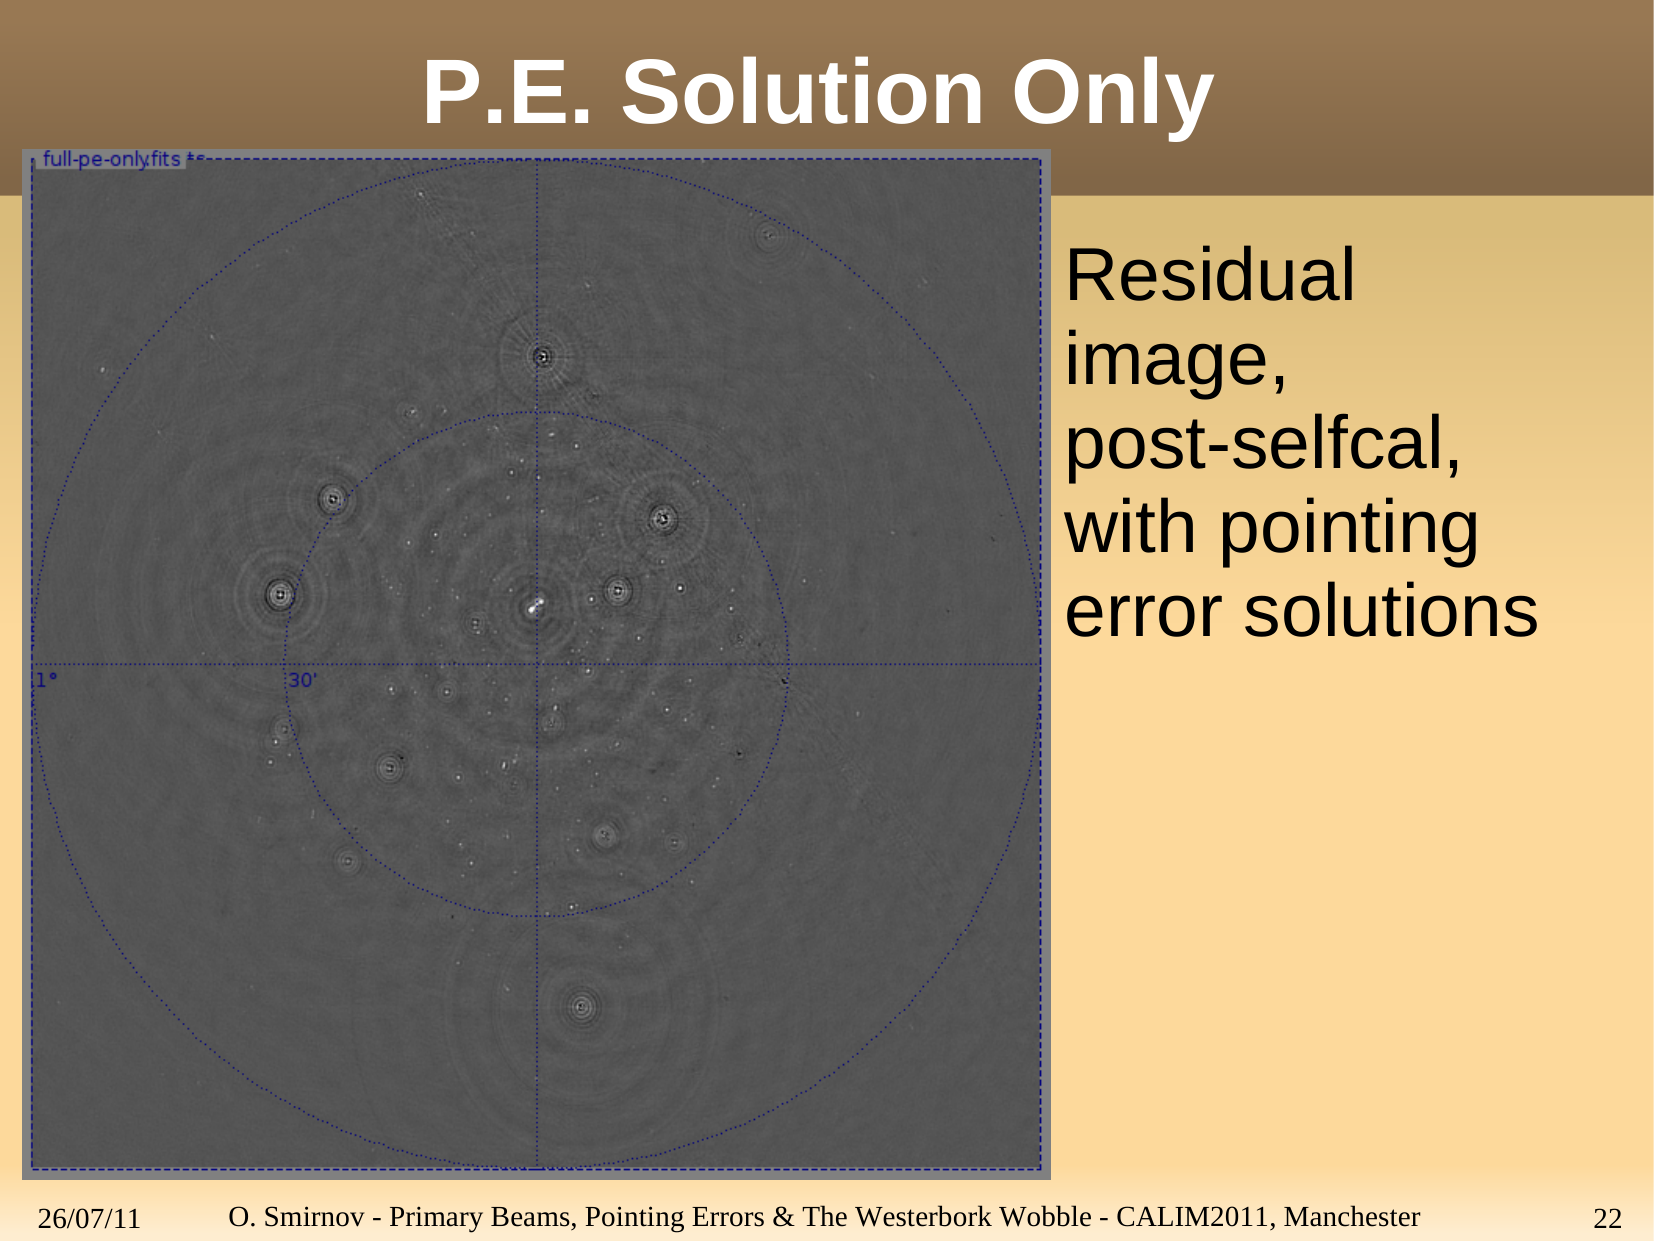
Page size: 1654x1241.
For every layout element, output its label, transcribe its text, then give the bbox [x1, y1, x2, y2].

title P.E. Solution Only [75, 0, 1564, 188]
text_box Residual image, post-selfcal, with pointing error solutions [1050, 225, 1613, 660]
picture [0, 0, 1654, 1241]
